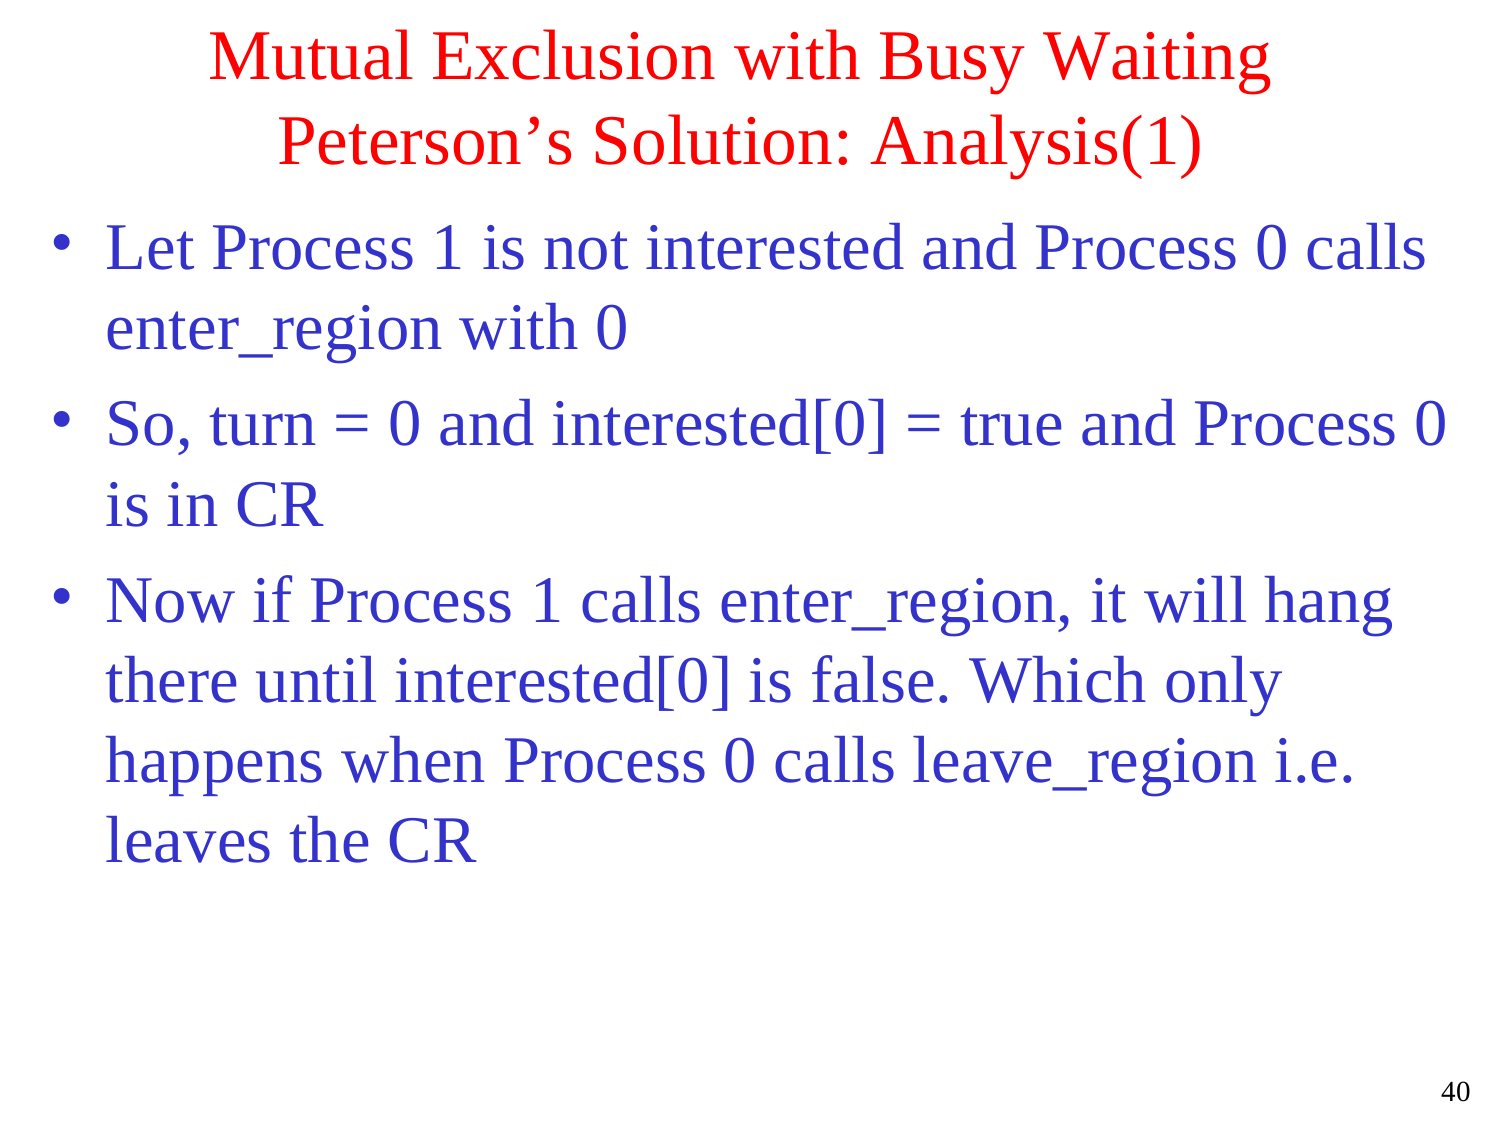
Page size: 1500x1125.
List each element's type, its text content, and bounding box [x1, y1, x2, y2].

text_box Mutual Exclusion with Busy Waiting Peterson’s Solution: Analysis(1) [46, 0, 1435, 188]
text_box Let Process 1 is not interested and Process 0 calls enter_region with 0 So, turn = 0 and interested[0] = true and Process 0 is in CR Now if Process 1 calls enter_region, it will hang there until interested[0] is false. Which only happens when Process 0 calls leave_region i.e. leaves the CR [35, 194, 1467, 1000]
text_box <number> [1404, 1064, 1486, 1125]
